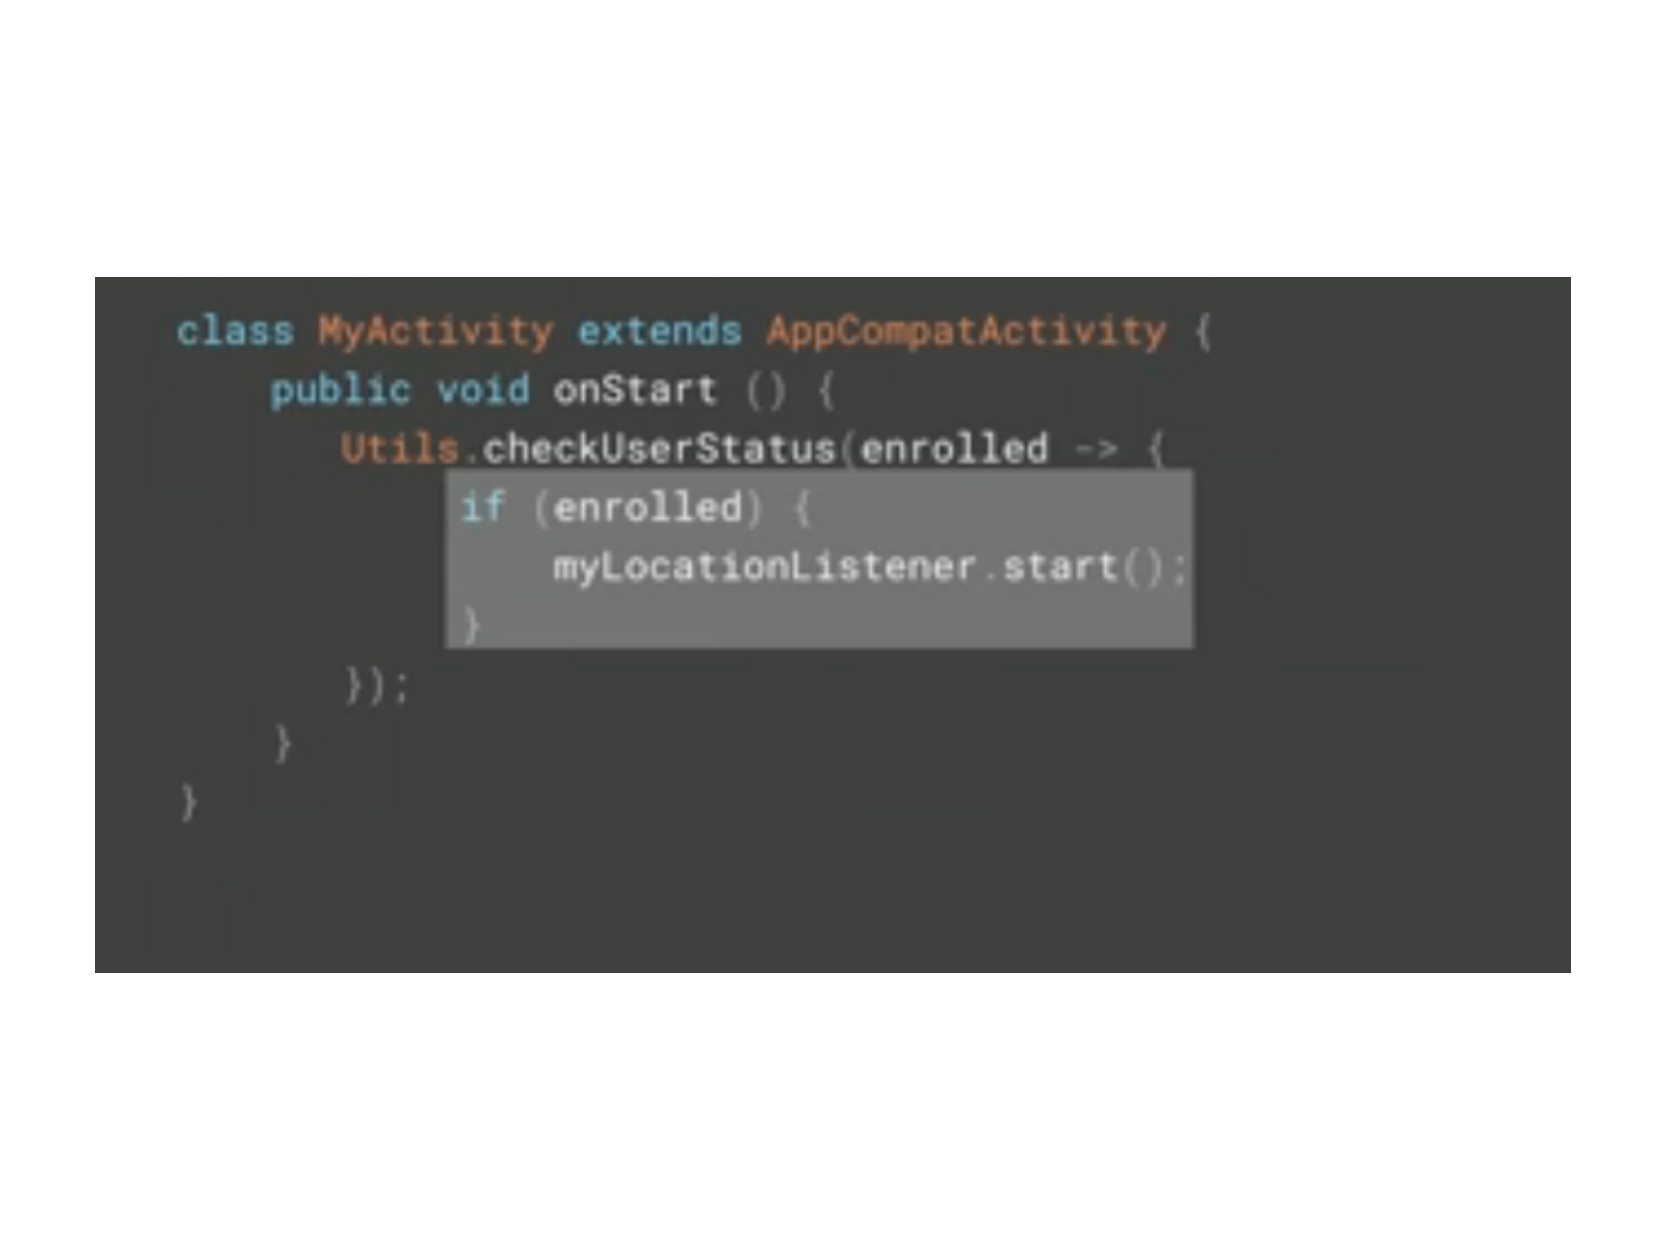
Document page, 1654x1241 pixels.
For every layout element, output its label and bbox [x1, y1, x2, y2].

picture [95, 277, 1571, 973]
